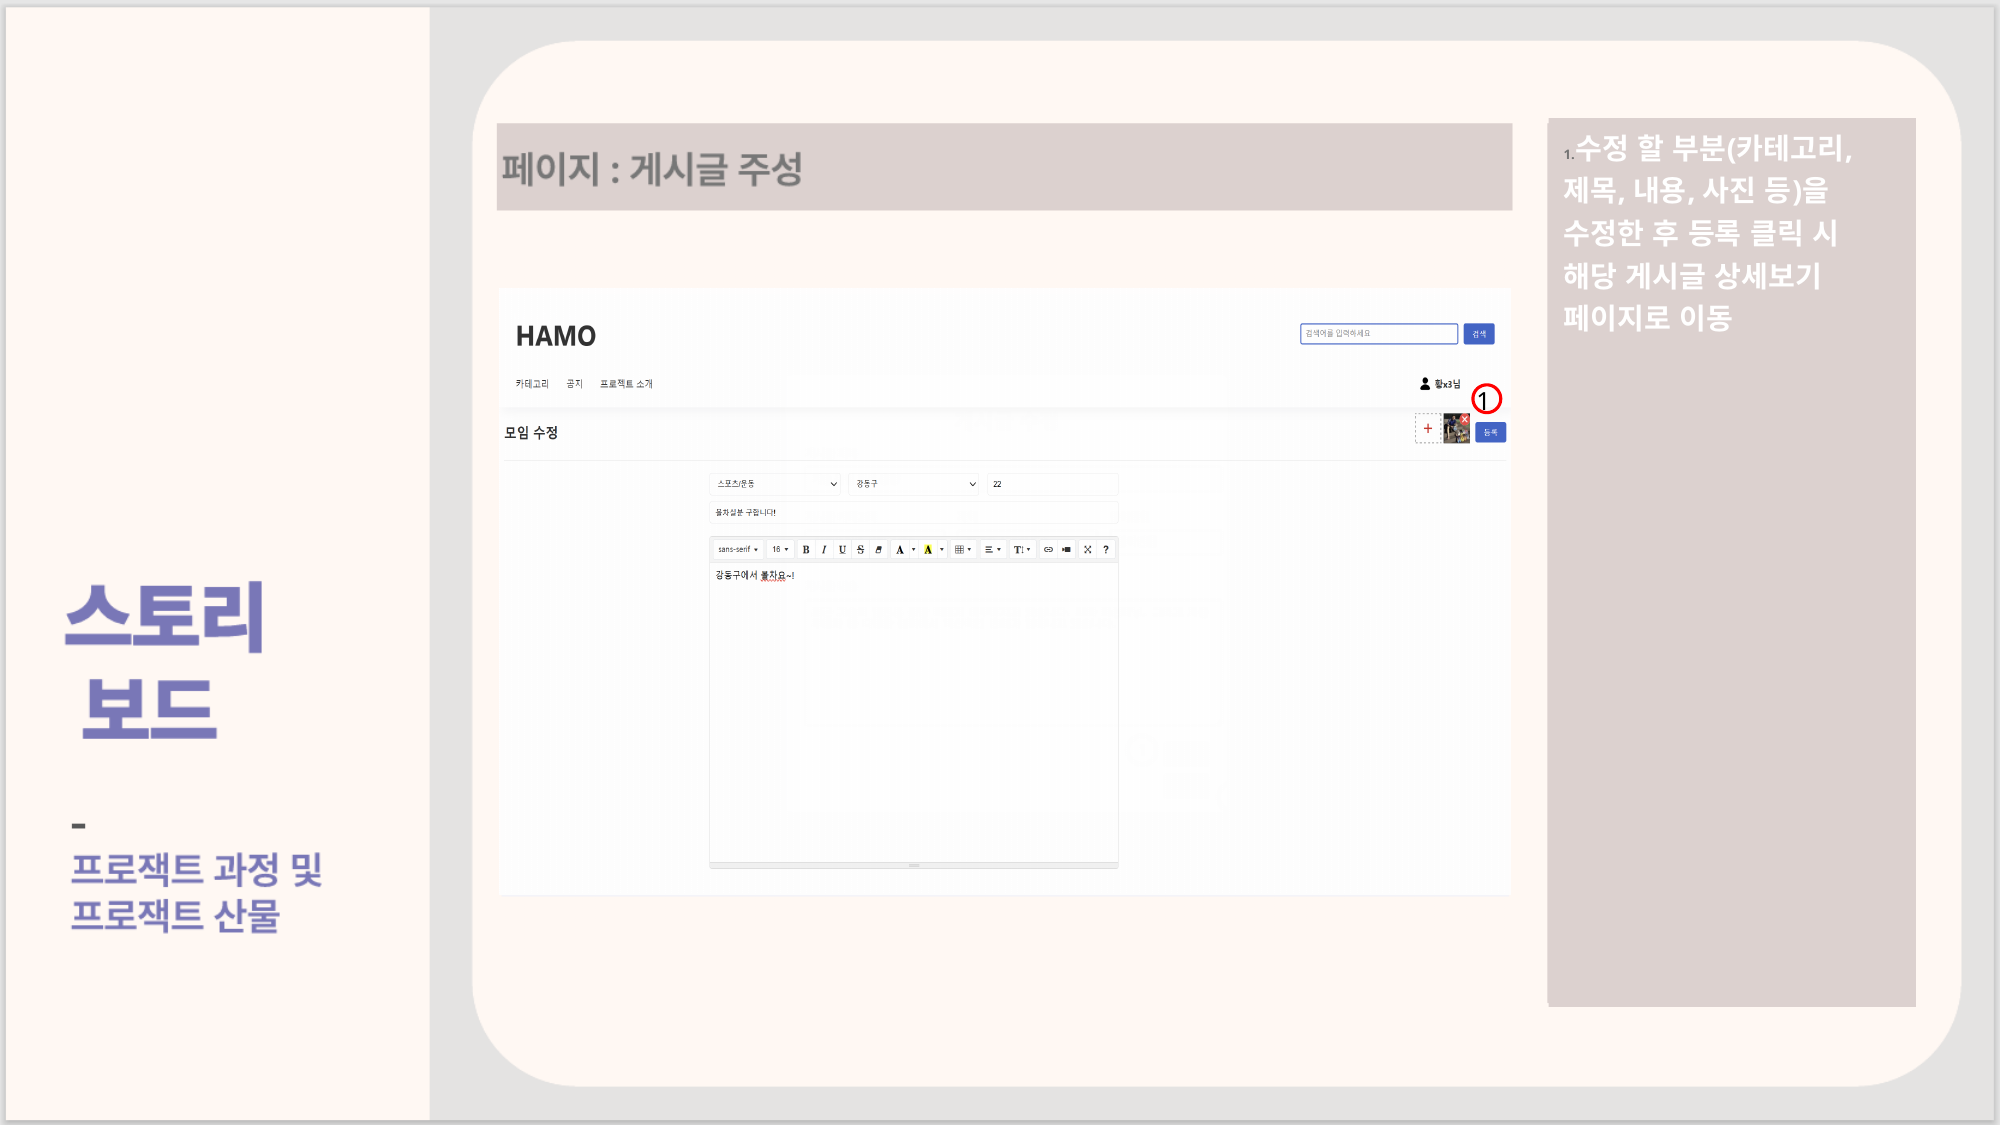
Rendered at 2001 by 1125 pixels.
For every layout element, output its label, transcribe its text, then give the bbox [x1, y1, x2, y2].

picture [0, 0, 2000, 1125]
text_box 수정 할 부분(카테고리, 제목, 내용, 사진 등)을 수정한 후 등록 클릭 시 해당 게시글 상세보기 페이지로 이동 [1548, 118, 1916, 1007]
text_box 1 [1470, 376, 1492, 426]
